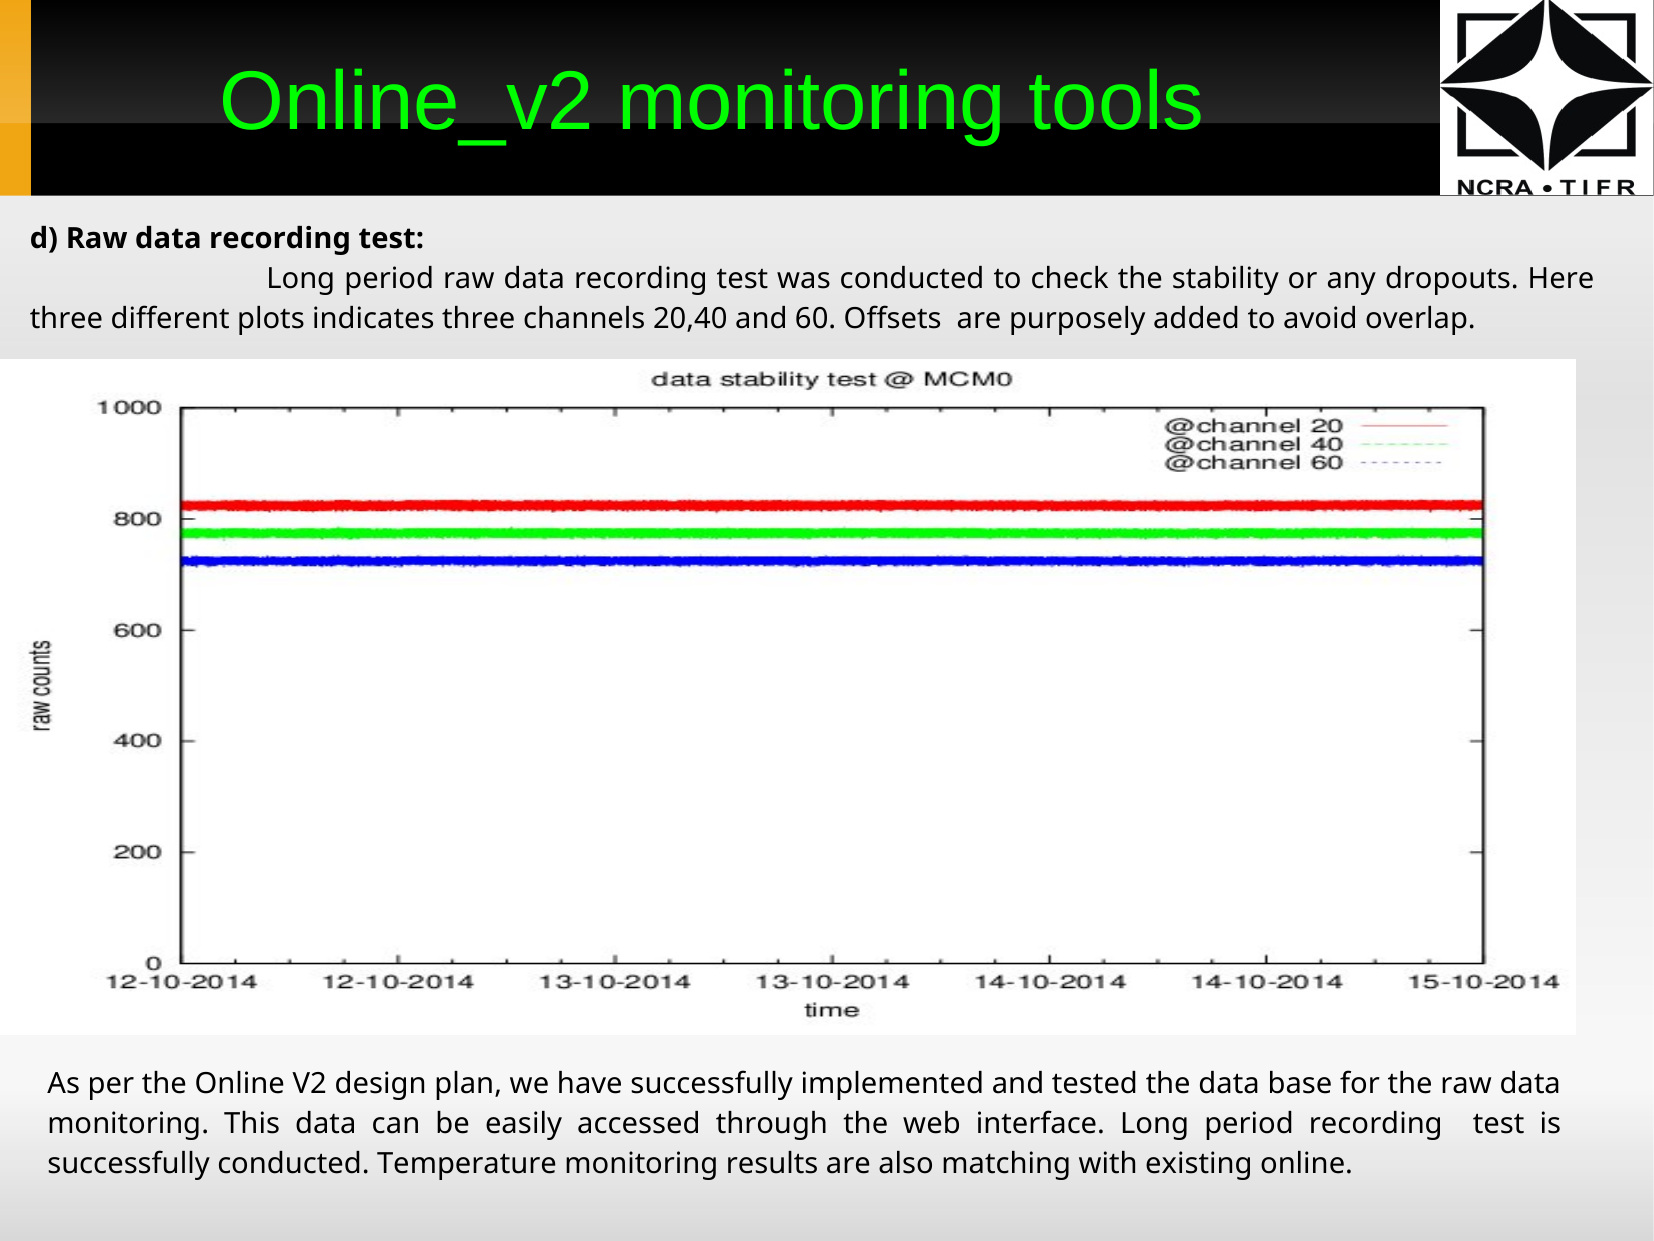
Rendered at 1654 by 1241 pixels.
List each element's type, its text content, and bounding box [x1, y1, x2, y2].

picture [0, 0, 1654, 1241]
text_box Online_v2 monitoring tools [0, 46, 1426, 155]
text_box As per the Online V2 design plan, we have successfully implemented and tested the data base for the raw data monitoring. This data can be easily accessed through the web interface. Long period recording test is successfully conducted. Temperature monitoring results are also matching with existing online. [32, 1055, 1578, 1216]
list [75, 342, 1591, 766]
text_box d) Raw data recording test: Long period raw data recording test was conducted to check the stability or any dropouts. Here three different plots indicates three channels 20,40 and 60. Offsets are purposely added to avoid overlap. [15, 210, 1621, 342]
